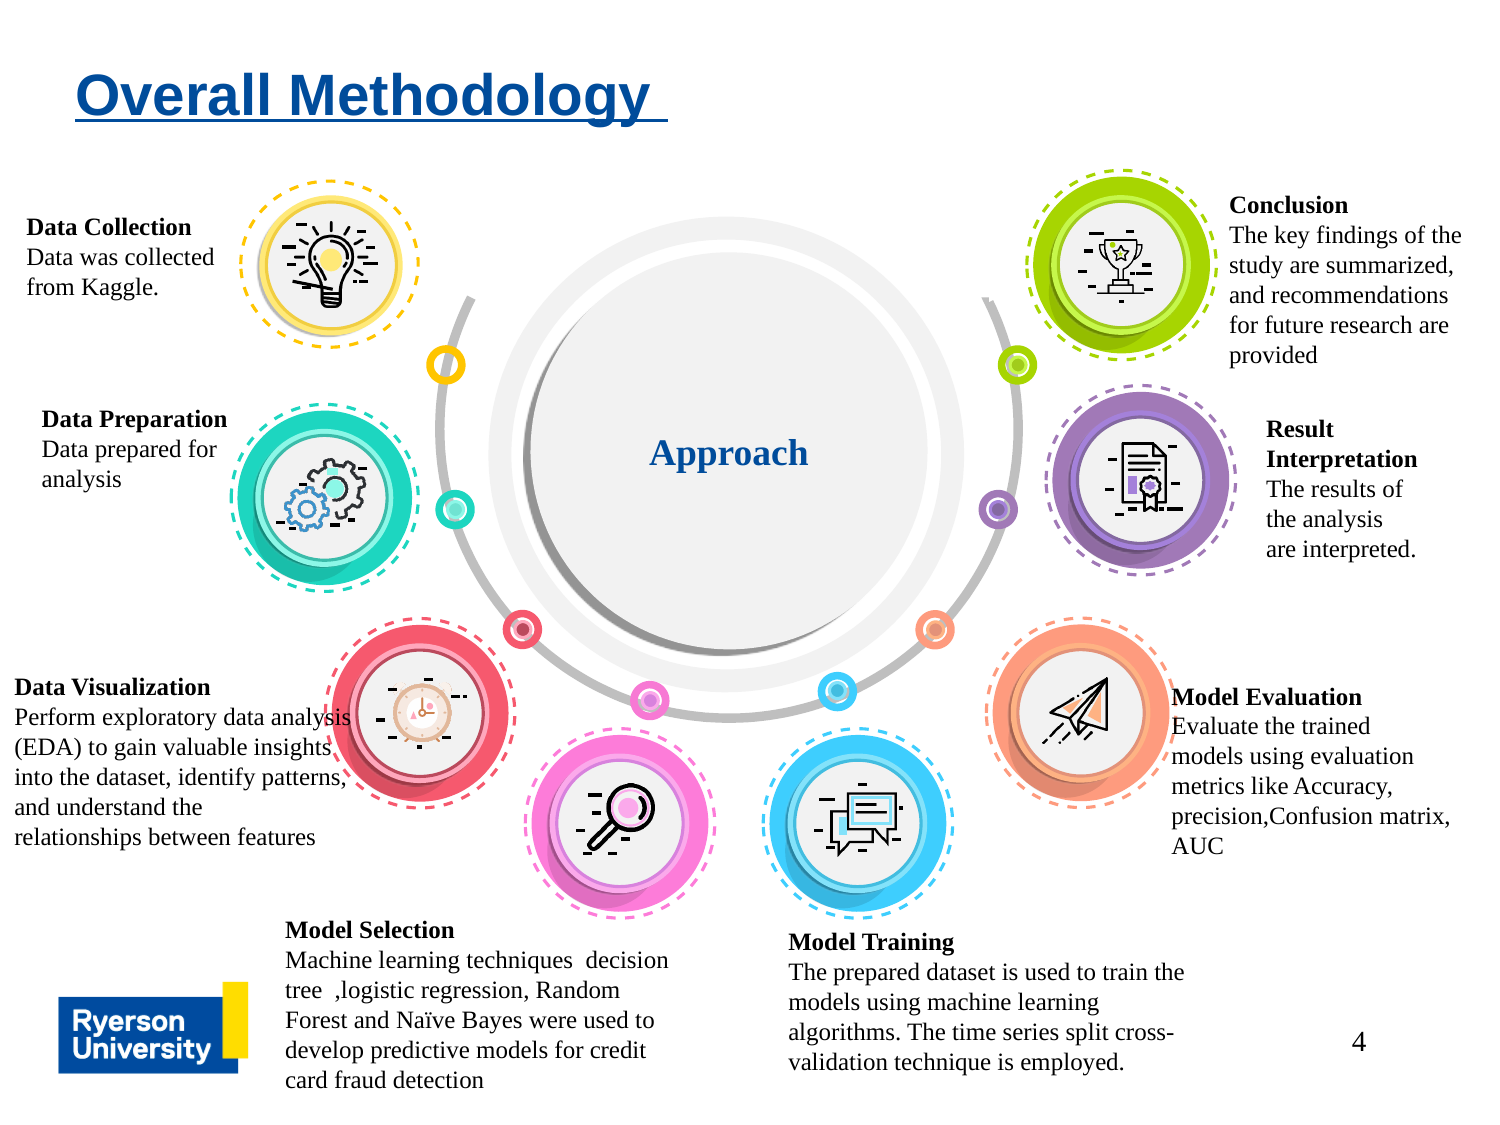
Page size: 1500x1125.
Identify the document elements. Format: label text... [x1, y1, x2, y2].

text_box [435, 489, 475, 530]
picture [392, 682, 452, 742]
text_box Data Visualization​ Perform exploratory data analysis (EDA) to gain valuable insights into the dataset, identify patterns, and understand the relationships between features [0, 662, 387, 860]
text_box Data Preparation Data prepared for analysis [26, 394, 265, 501]
picture [286, 221, 376, 308]
text_box [1052, 391, 1230, 569]
title Overall Methodology [59, 64, 1446, 240]
text_box [237, 410, 413, 586]
text_box Data Collection Data was collected from Kaggle. [11, 203, 237, 310]
text_box [915, 610, 955, 650]
picture [1042, 677, 1108, 744]
picture [280, 451, 369, 540]
text_box [531, 734, 709, 906]
text_box Model Selection​ Machine learning techniques decision tree ,logistic regression, Random Forest and Naïve Bayes were used to develop predictive models for credit card fraud detection [270, 906, 685, 1125]
text_box [266, 201, 397, 329]
text_box Model Training​ The prepared dataset is used to train the models using machine learning algorithms. The time series split cross-validation technique is employed. [773, 917, 1224, 1085]
text_box [630, 680, 670, 721]
picture [1093, 239, 1148, 294]
text_box Model Evaluation​ Evaluate the trained models using evaluation metrics like Accuracy, precision,Confusion matrix, AUC [1156, 672, 1500, 870]
text_box Approach [530, 252, 928, 650]
text_box [1033, 176, 1210, 354]
picture [830, 791, 897, 858]
text_box Result Interpretation​ The results of the analysis are interpreted. [1250, 404, 1482, 572]
text_box [502, 609, 543, 650]
picture [1109, 442, 1179, 512]
text_box [978, 489, 1018, 530]
text_box [817, 671, 858, 712]
text_box [997, 345, 1038, 385]
text_box [992, 624, 1160, 802]
text_box [262, 435, 388, 561]
text_box [426, 345, 466, 385]
text_box [348, 624, 509, 802]
picture [587, 783, 655, 851]
text_box [1336, 1009, 1445, 1070]
text_box [769, 734, 947, 912]
text_box Conclusion​ The key findings of the study are summarized, and recommendations for future research are provided [1214, 181, 1482, 377]
text_box [383, 650, 484, 777]
